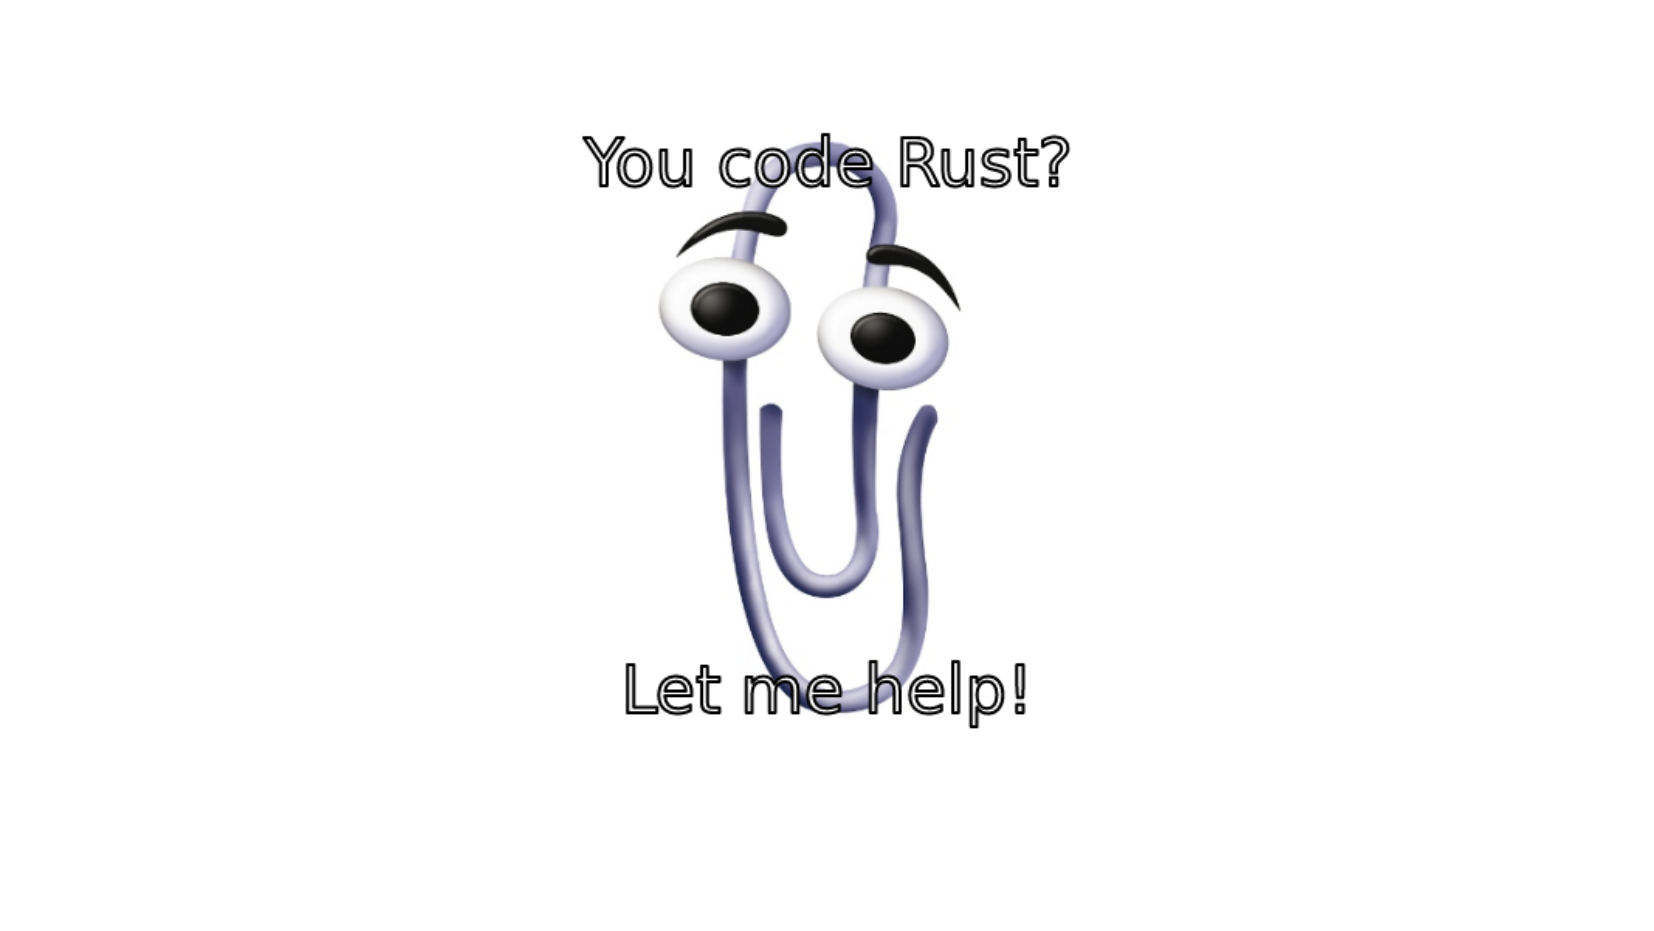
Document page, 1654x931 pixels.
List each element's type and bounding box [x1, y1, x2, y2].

picture [502, 107, 1153, 758]
